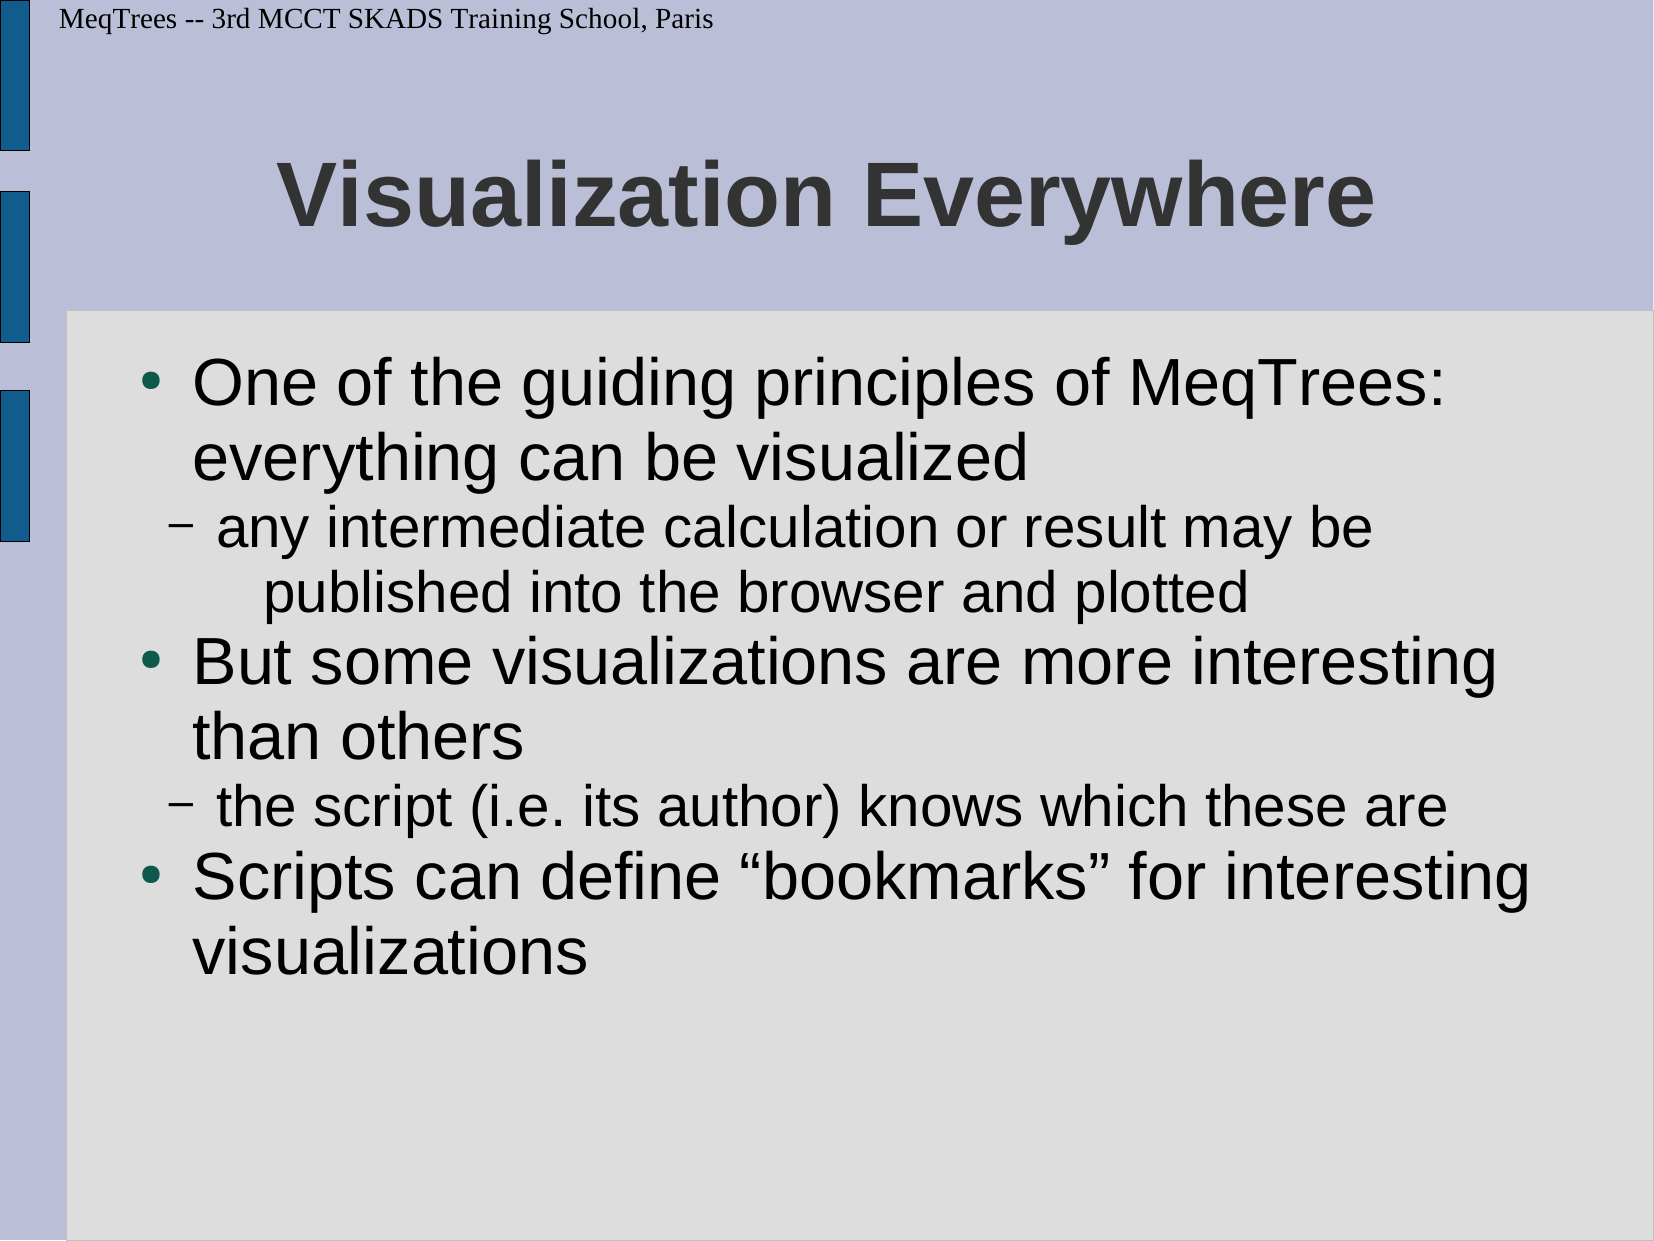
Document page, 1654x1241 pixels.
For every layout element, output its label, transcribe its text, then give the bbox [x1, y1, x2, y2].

list One of the guiding principles of MeqTrees: everything can be visualized any intermediate calculation or result may be published into the browser and plotted But some visualizations are more interesting than others the script (i.e. its author) knows which these are Scripts can define “bookmarks” for interesting visualizations [121, 344, 1534, 1149]
title Visualization Everywhere [121, 98, 1534, 291]
